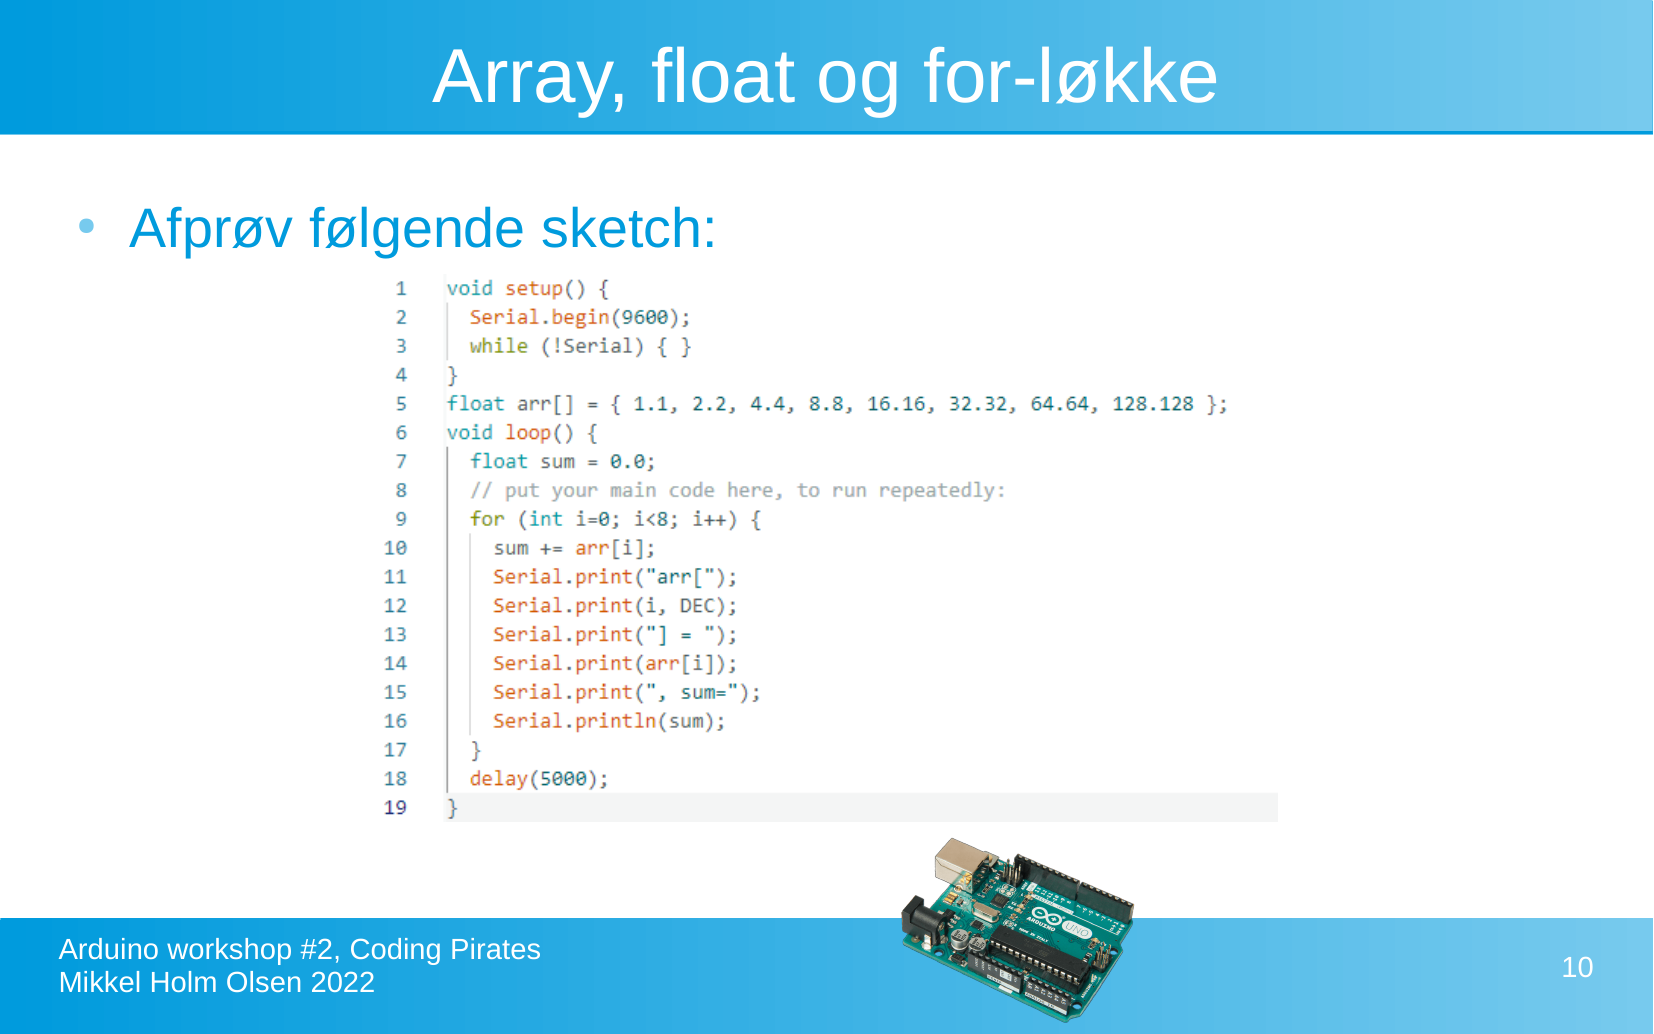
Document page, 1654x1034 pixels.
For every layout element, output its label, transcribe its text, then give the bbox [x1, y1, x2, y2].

picture [900, 854, 1138, 1024]
list Afprøv følgende sketch: [58, 196, 1594, 854]
picture [380, 274, 1278, 822]
title Array, float og for-løkke [58, 32, 1594, 120]
